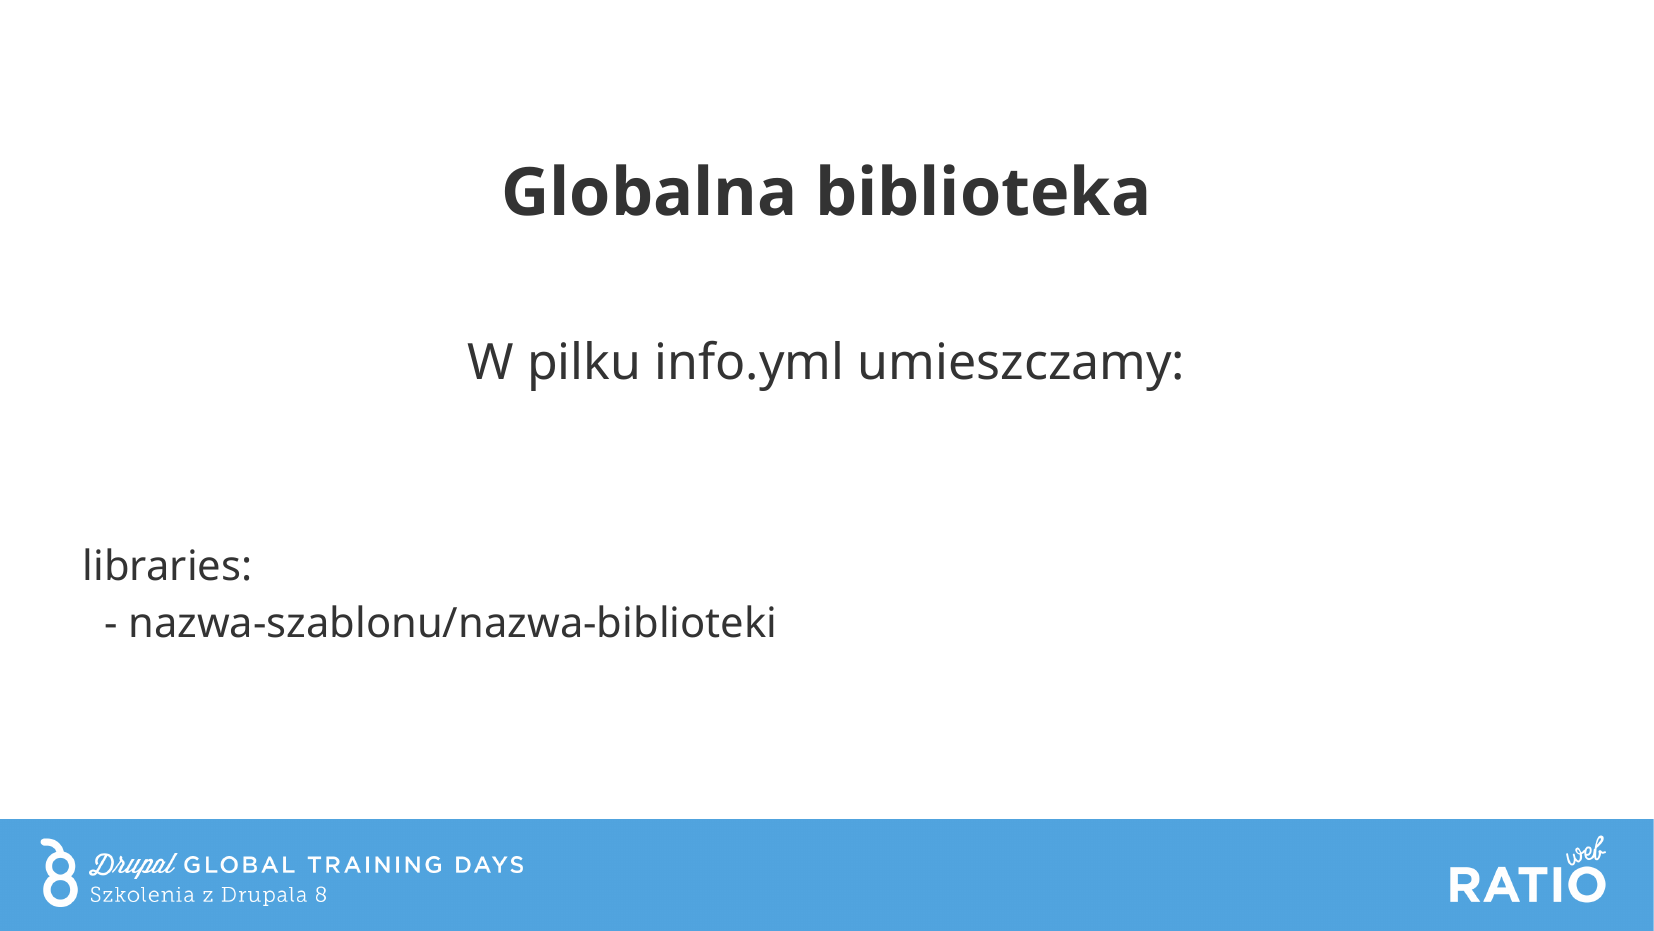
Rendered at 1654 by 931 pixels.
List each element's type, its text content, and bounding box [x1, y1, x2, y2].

picture [0, 0, 1654, 931]
subtitle Globalna biblioteka W pilku info.yml umieszczamy: libraries: - nazwa-szablonu/nazwa-biblioteki [82, 36, 1571, 758]
